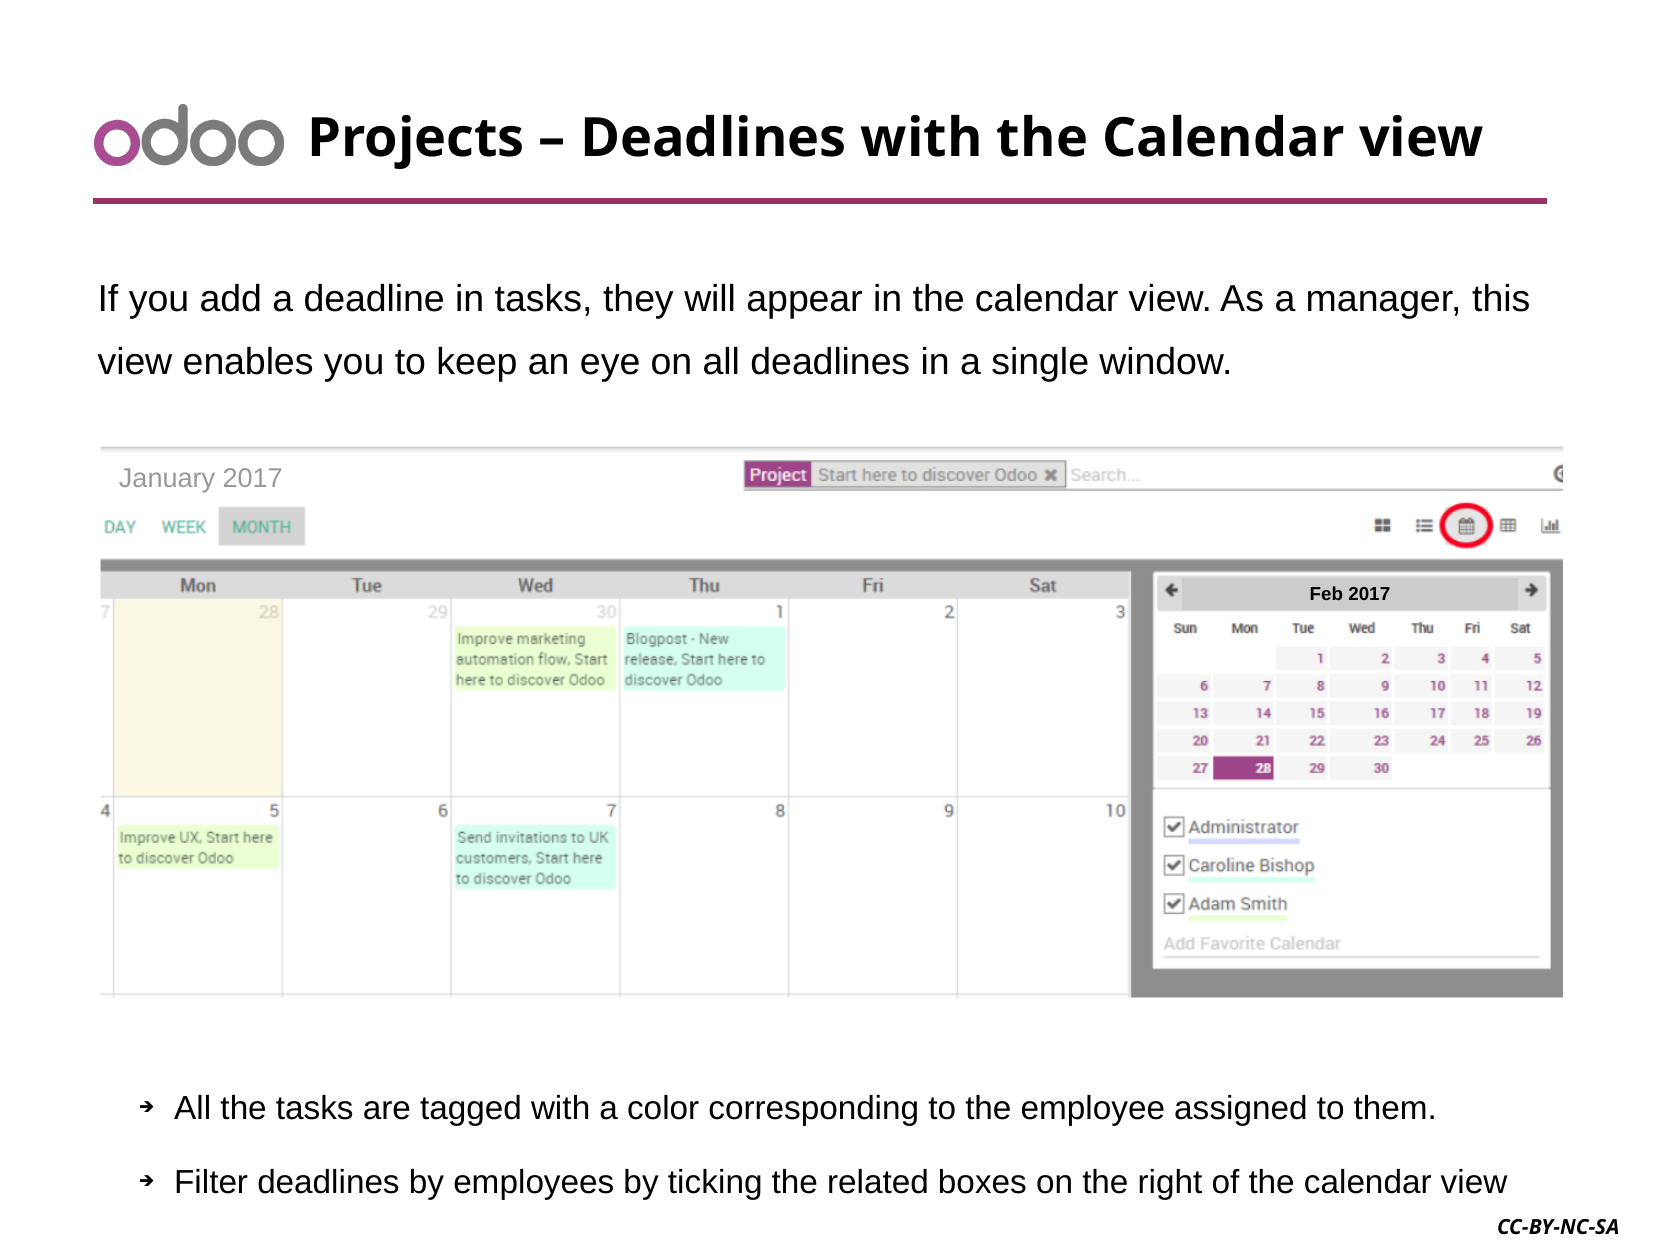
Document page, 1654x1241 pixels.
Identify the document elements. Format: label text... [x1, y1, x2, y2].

text_box All the tasks are tagged with a color corresponding to the employee assigned to them. Filter deadlines by employees by ticking the related boxes on the right of the calendar view [124, 1045, 1565, 1229]
text_box January 2017 [82, 460, 319, 497]
text_box If you add a deadline in tasks, they will appear in the calendar view. As a manager, this view enables you to keep an eye on all deadlines in a single window. [82, 248, 1560, 390]
title Projects – Deadlines with the Calendar view [307, 31, 1570, 239]
text_box Feb 2017 [1182, 578, 1518, 610]
picture [94, 104, 284, 166]
text_box CC-BY-NC-SA [1482, 1204, 1654, 1241]
picture [70, 432, 1595, 1016]
